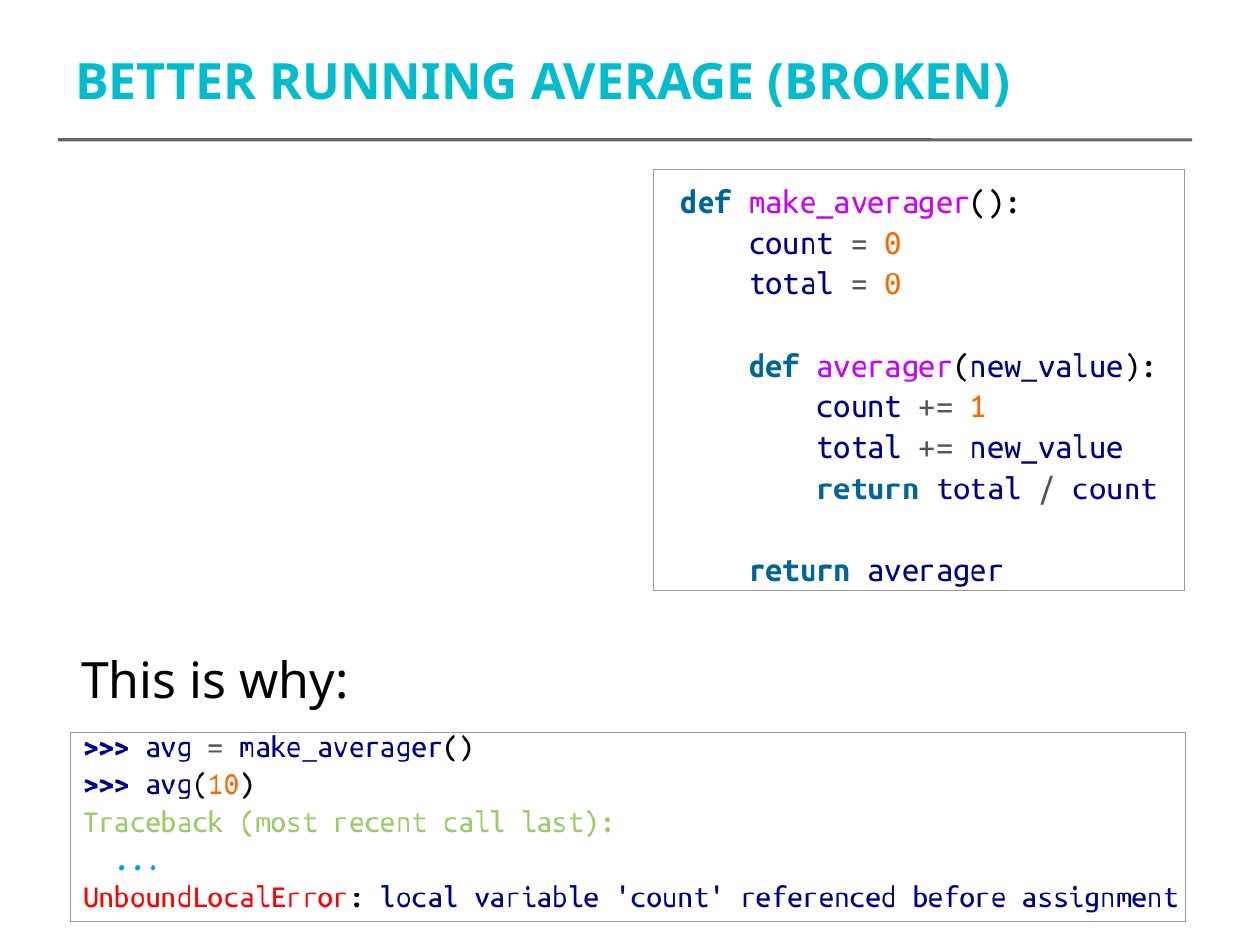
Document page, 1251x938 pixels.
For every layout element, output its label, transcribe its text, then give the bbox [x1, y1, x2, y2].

title BETTER RUNNING AVERAGE (BROKEN) [62, 37, 1188, 122]
picture [70, 732, 1186, 922]
picture [653, 169, 1185, 591]
list This is why: [68, 635, 638, 727]
